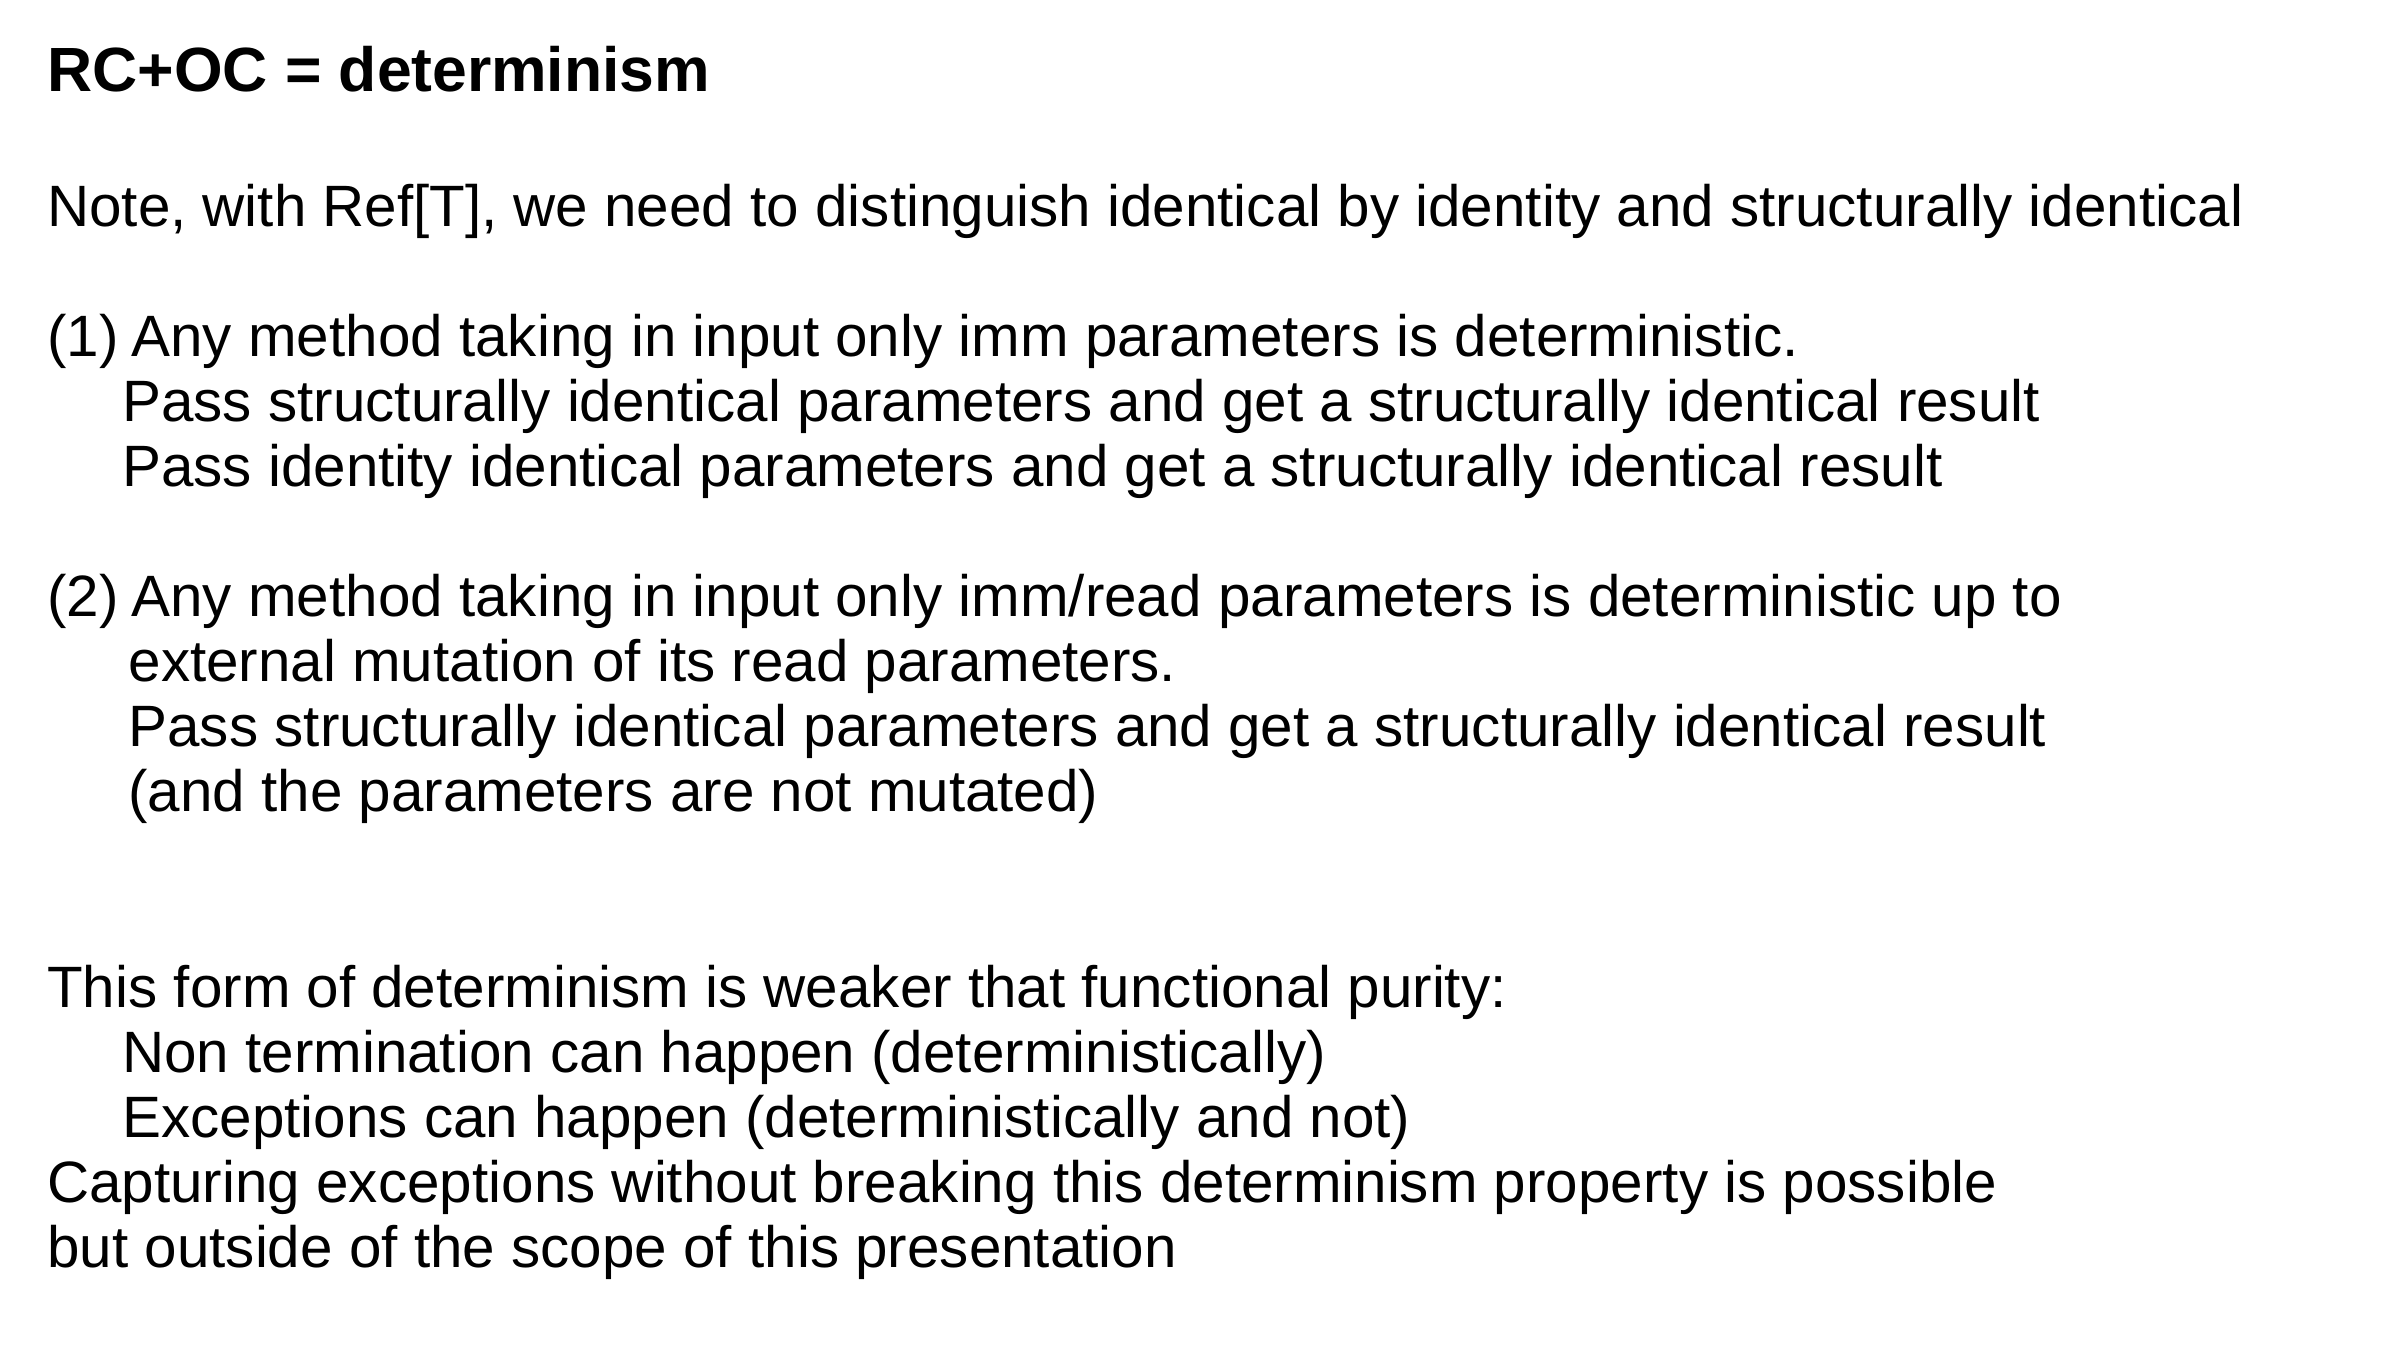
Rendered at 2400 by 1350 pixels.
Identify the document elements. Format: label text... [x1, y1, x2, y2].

text_box RC+OC = determinism Note, with Ref[T], we need to distinguish identical by identity and structurally identical (1) Any method taking in input only imm parameters is deterministic. Pass structurally identical parameters and get a structurally identical result Pass identity identical parameters and get a structurally identical result (2) Any method taking in input only imm/read parameters is deterministic up to external mutation of its read parameters. Pass structurally identical parameters and get a structurally identical result (and the parameters are not mutated) This form of determinism is weaker that functional purity: Non termination can happen (deterministically) Exceptions can happen (deterministically and not) Capturing exceptions without breaking this determinism property is possible but outside of the scope of this presentation [32, 27, 2358, 1321]
